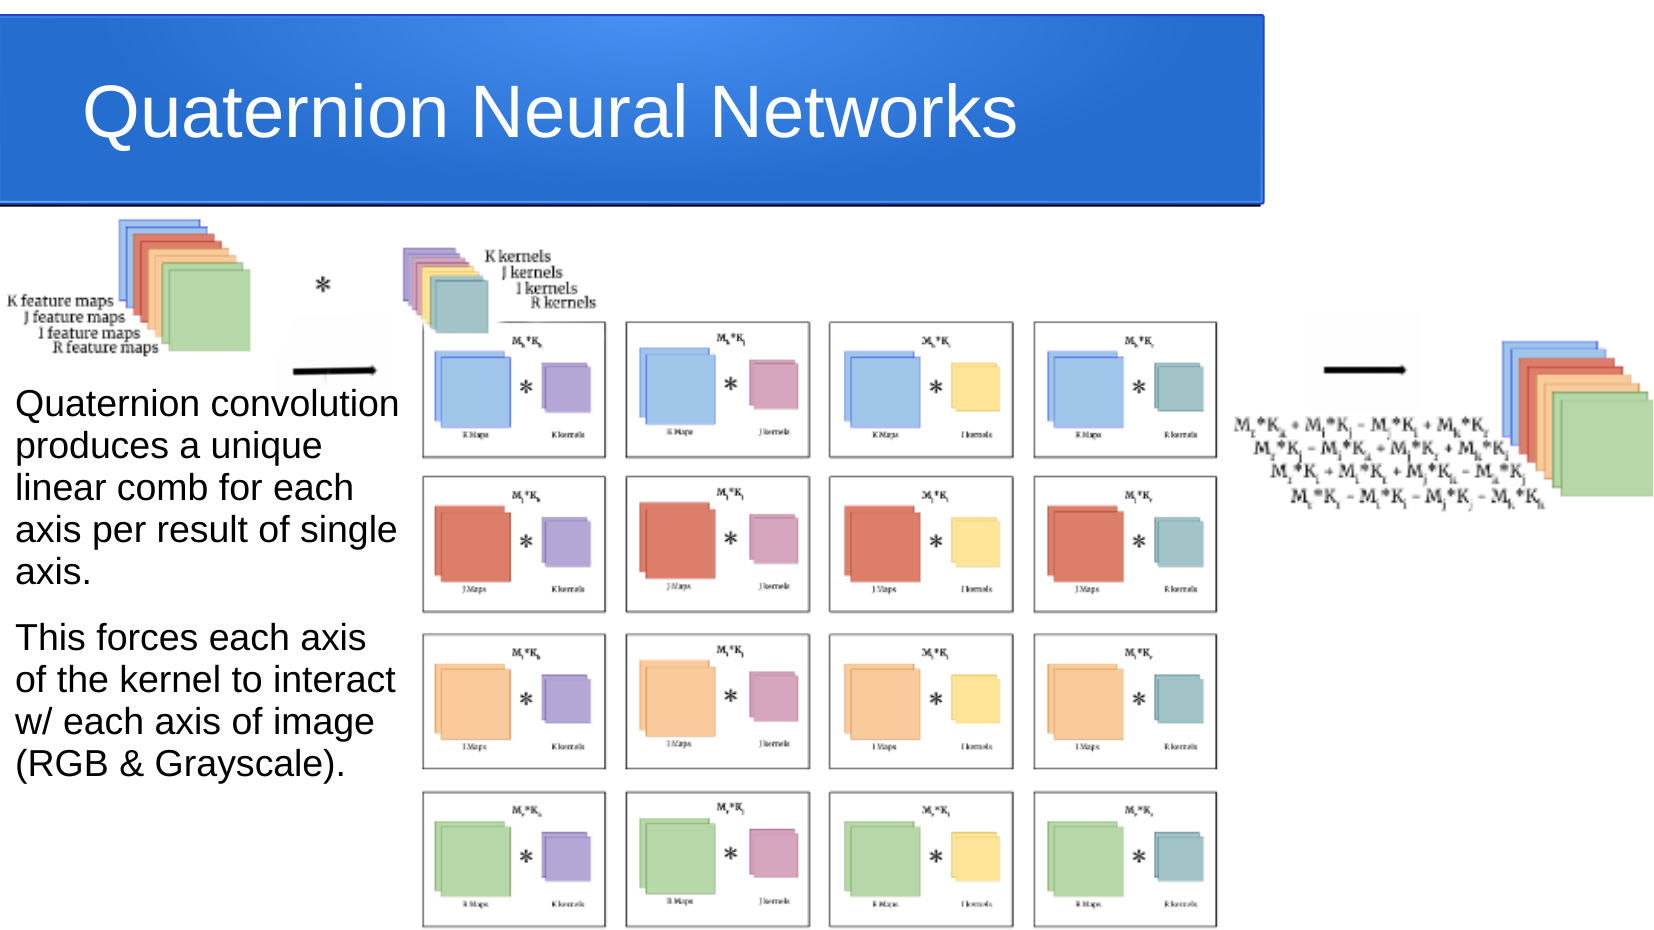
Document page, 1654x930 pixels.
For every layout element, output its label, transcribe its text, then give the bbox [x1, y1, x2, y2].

picture [0, 209, 1654, 930]
title Quaternion Neural Networks [82, 35, 1234, 189]
text_box Quaternion convolution produces a unique linear comb for each axis per result of single axis. This forces each axis of the kernel to interact w/ each axis of image (RGB & Grayscale). [0, 375, 416, 792]
